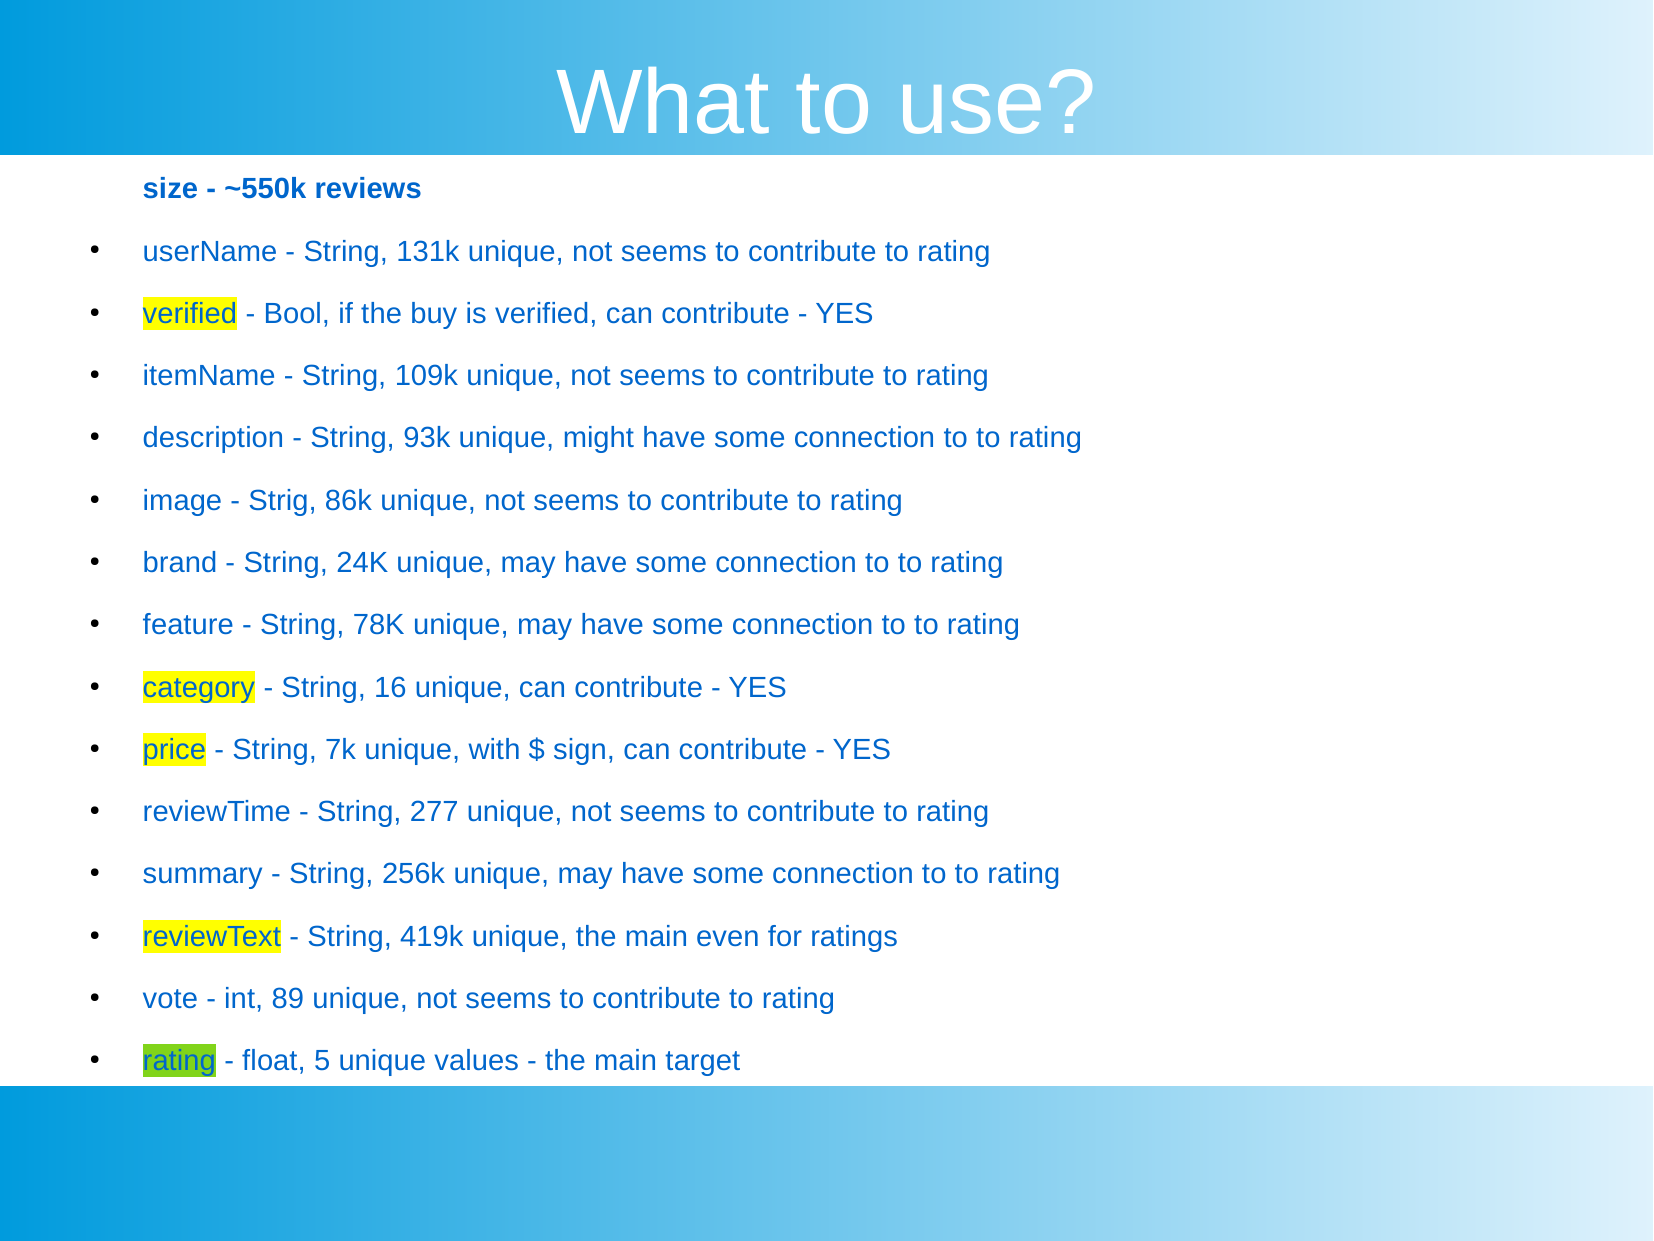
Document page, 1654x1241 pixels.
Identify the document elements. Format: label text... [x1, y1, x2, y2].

title What to use? [82, 49, 1571, 155]
list size - ~550k reviews userName - String, 131k unique, not seems to contribute to rating verified - Bool, if the buy is verified, can contribute - YES itemName - String, 109k unique, not seems to contribute to rating description - String, 93k unique, might have some connection to to rating image - Strig, 86k unique, not seems to contribute to rating brand - String, 24K unique, may have some connection to to rating feature - String, 78K unique, may have some connection to to rating category - String, 16 unique, can contribute - YES price - String, 7k unique, with $ sign, can contribute - YES reviewTime - String, 277 unique, not seems to contribute to rating summary - String, 256k unique, may have some connection to to rating reviewText - String, 419k unique, the main even for ratings vote - int, 89 unique, not seems to contribute to rating rating - float, 5 unique values - the main target [71, 172, 1561, 892]
